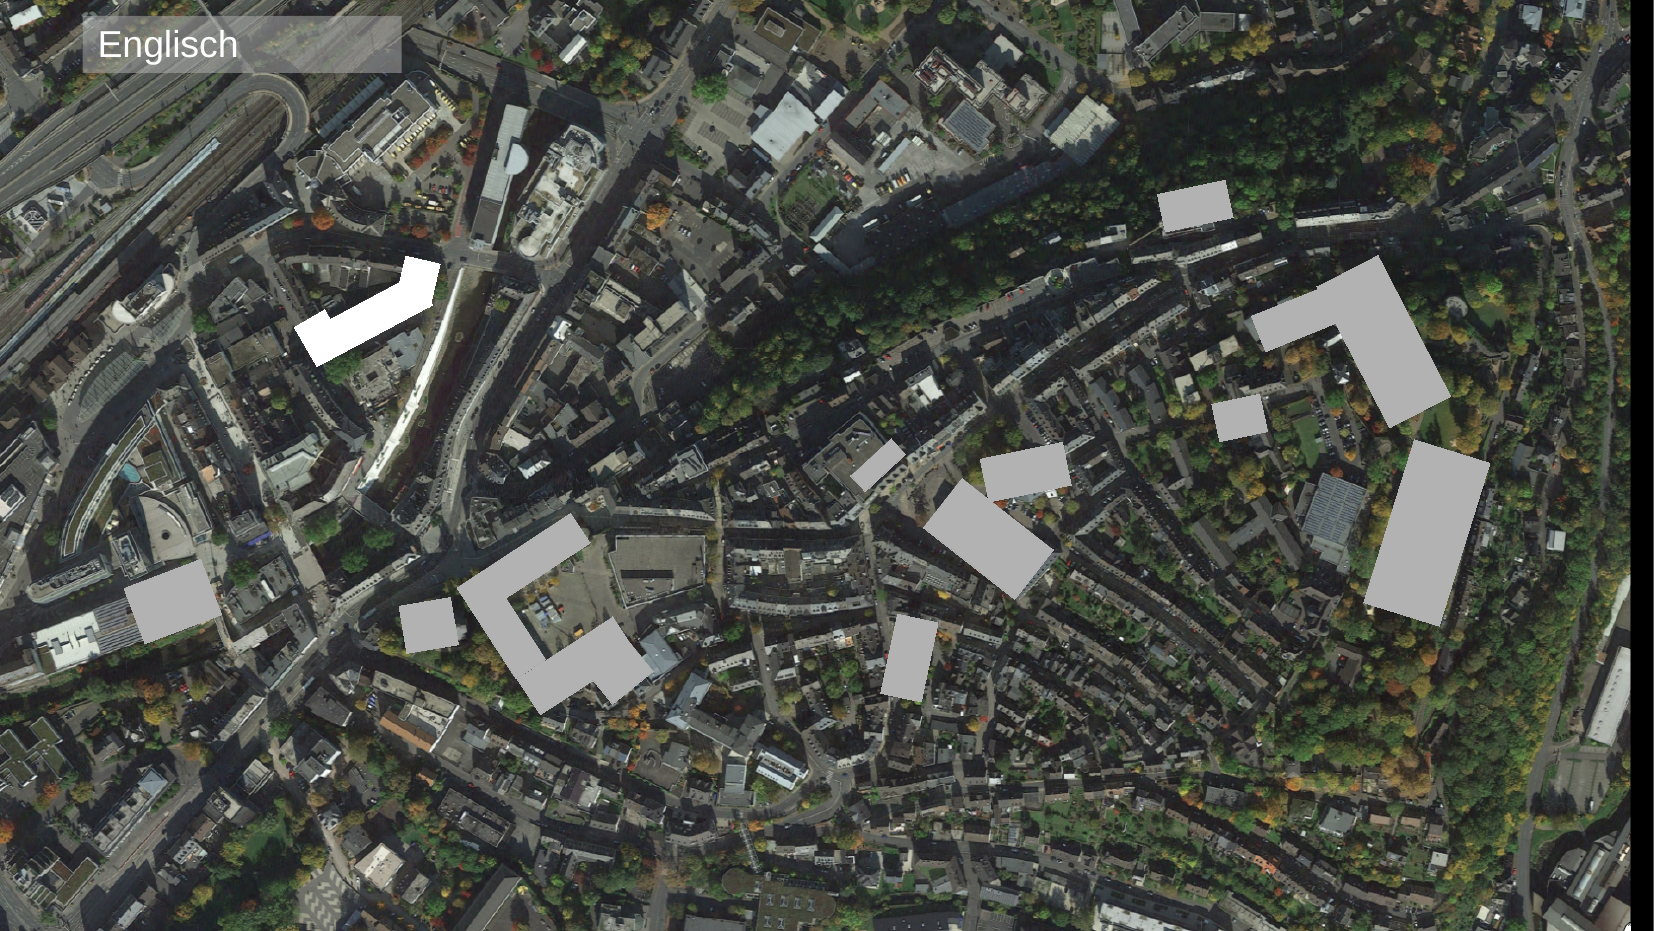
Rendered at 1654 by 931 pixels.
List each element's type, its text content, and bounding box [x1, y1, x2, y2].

text_box [1211, 394, 1268, 442]
text_box [457, 513, 654, 715]
text_box [124, 559, 222, 644]
text_box [1363, 439, 1490, 627]
text_box [923, 442, 1072, 600]
text_box [880, 614, 938, 702]
text_box [1157, 180, 1234, 232]
text_box [294, 256, 441, 367]
text_box [850, 438, 906, 492]
text_box Englisch [82, 15, 402, 73]
text_box [1251, 255, 1451, 428]
picture [0, 0, 1654, 931]
text_box [399, 597, 459, 654]
